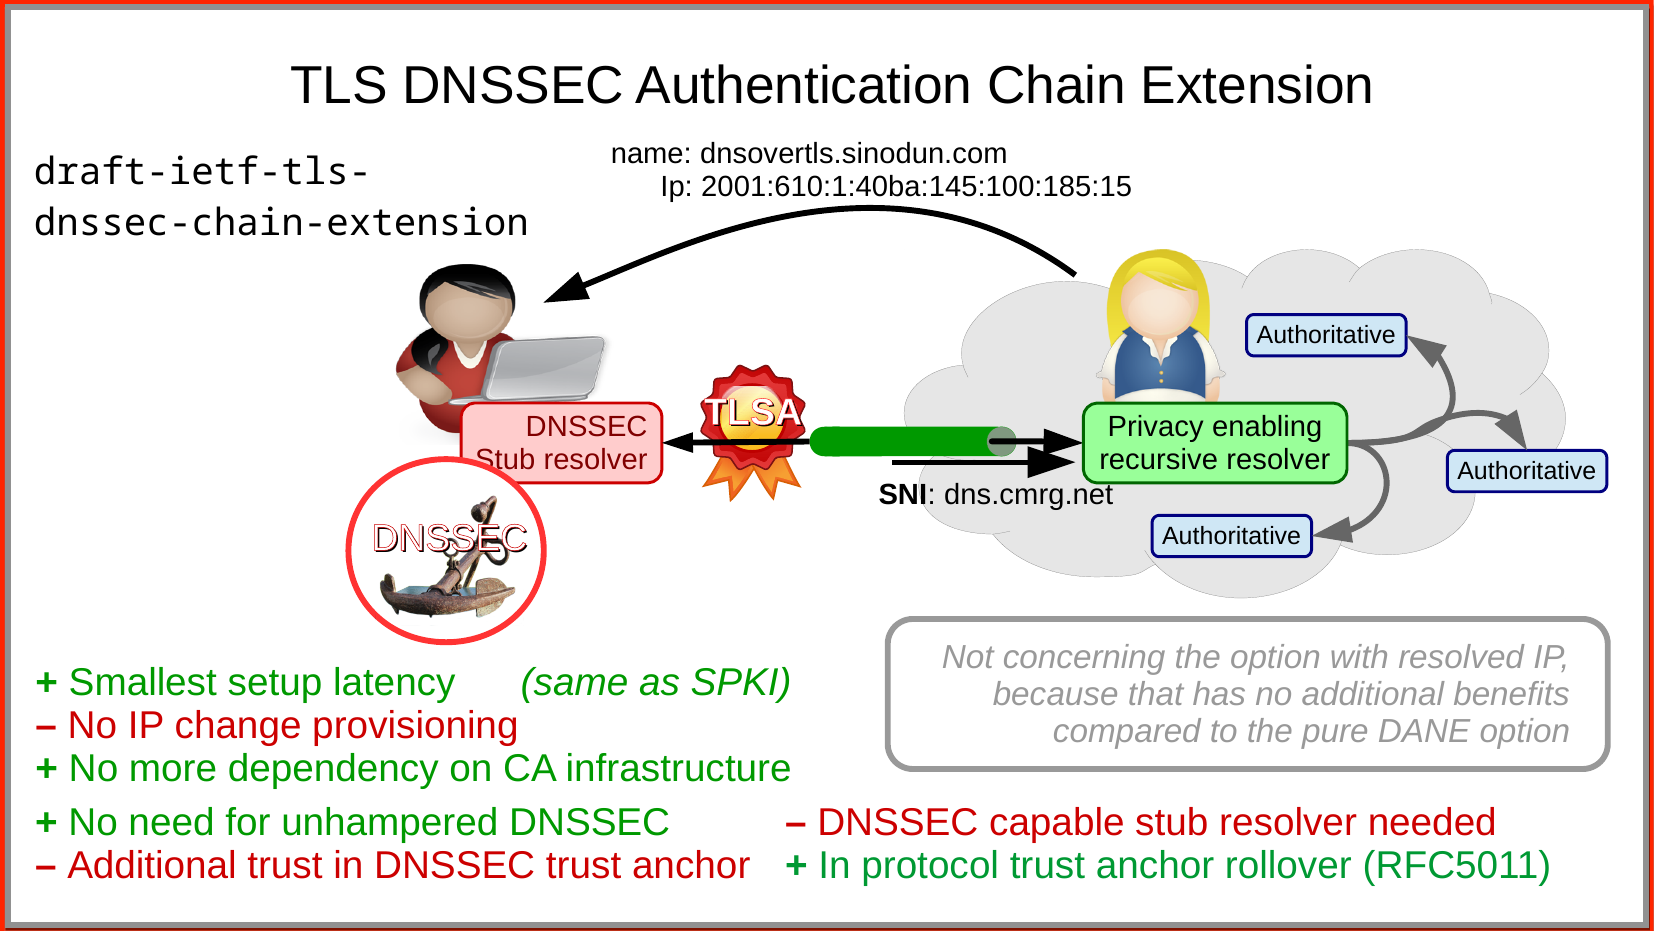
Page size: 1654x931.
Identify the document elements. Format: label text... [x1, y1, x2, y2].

text_box draft-ietf-tls- dnssec-chain-extension [33, 144, 345, 325]
text_box Not concerning the option with resolved IP, because that has no additional benefits compared to the pure DANE option [887, 618, 1608, 770]
text_box + Smallest setup latency (same as SPKI) – No IP change provisioning + No more dependency on CA infrastructure [5, 630, 826, 790]
picture [345, 129, 1609, 646]
text_box + No need for unhampered DNSSEC – DNSSEC capable stub resolver needed – Additional trust in DNSSEC trust anchor + In protocol trust anchor rollover (RFC5011) [5, 728, 1585, 931]
title TLS DNSSEC Authentication Chain Extension [60, 7, 1606, 144]
